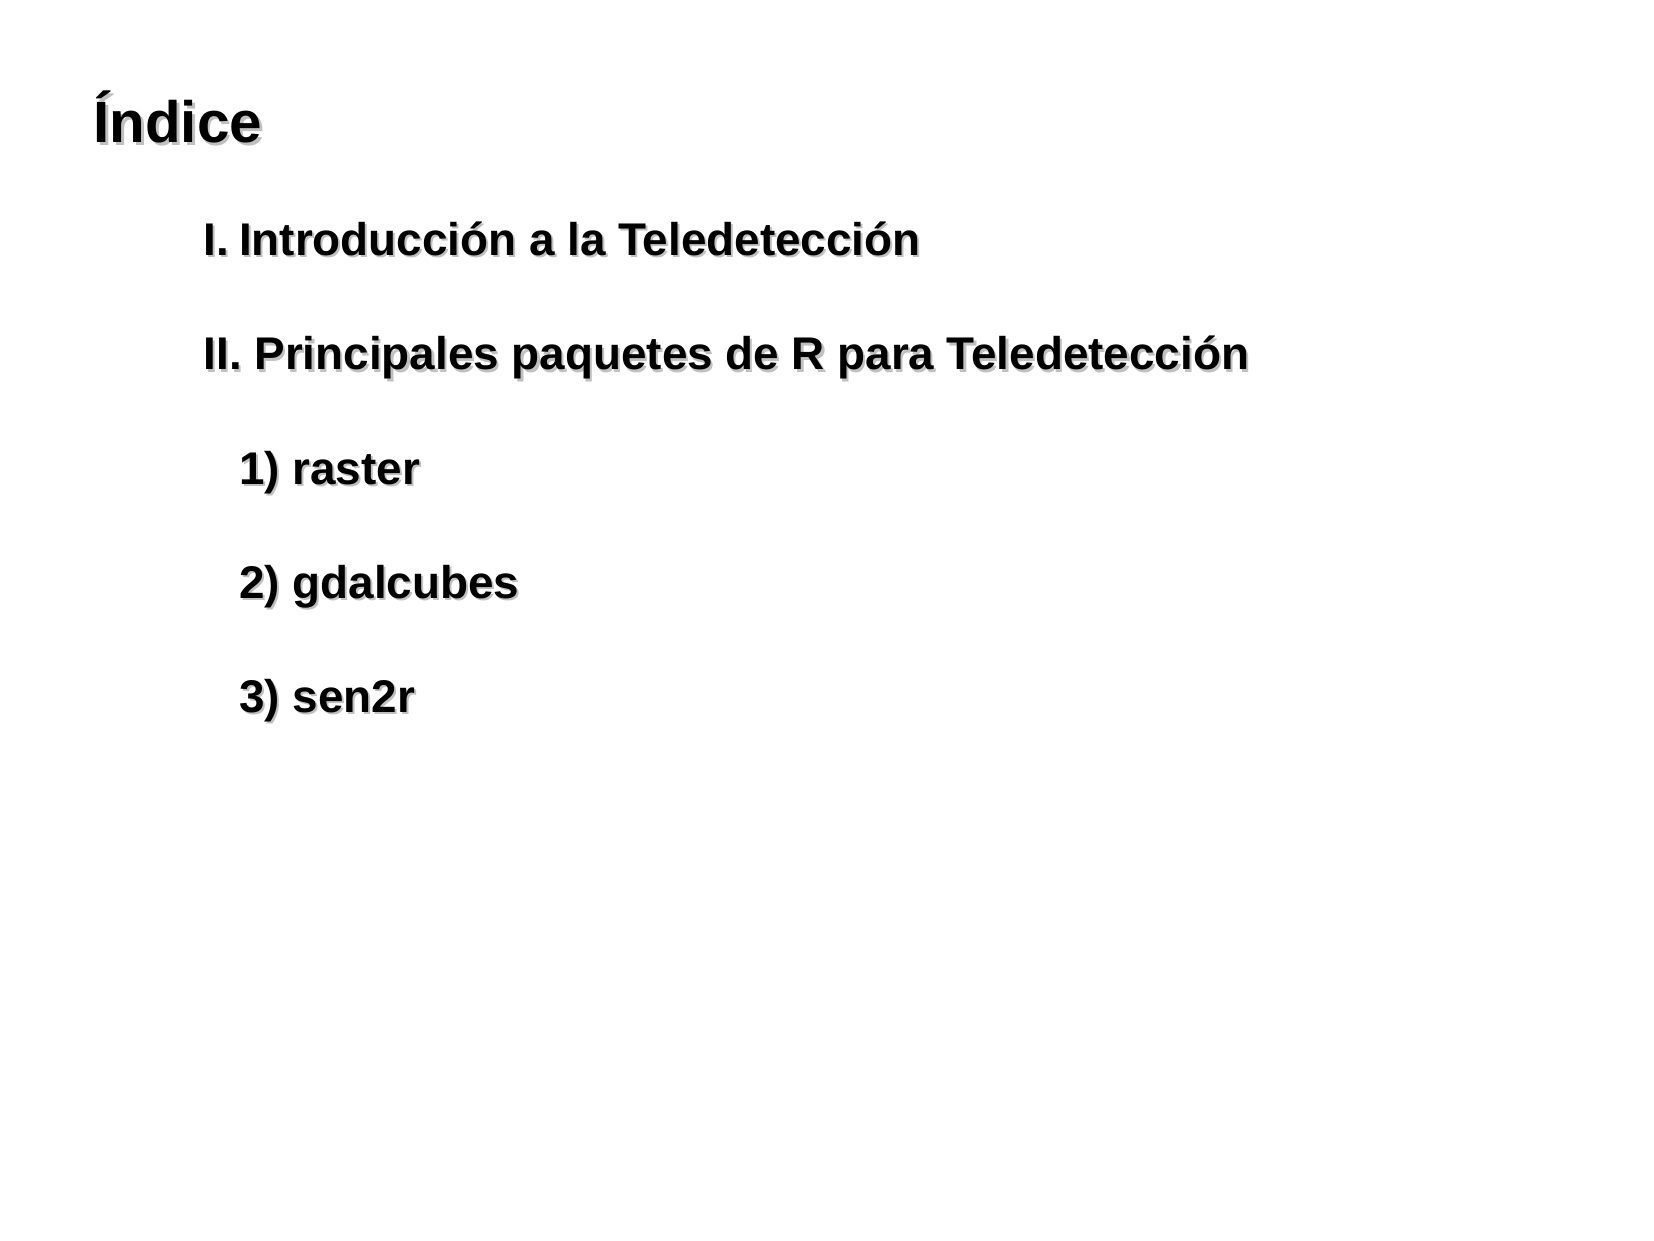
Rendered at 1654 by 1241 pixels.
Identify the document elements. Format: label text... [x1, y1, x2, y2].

text_box Índice [79, 82, 1071, 163]
text_box Introducción a la Teledetección Principales paquetes de R para Teledetección raster gdalcubes sen2r [188, 206, 1619, 731]
